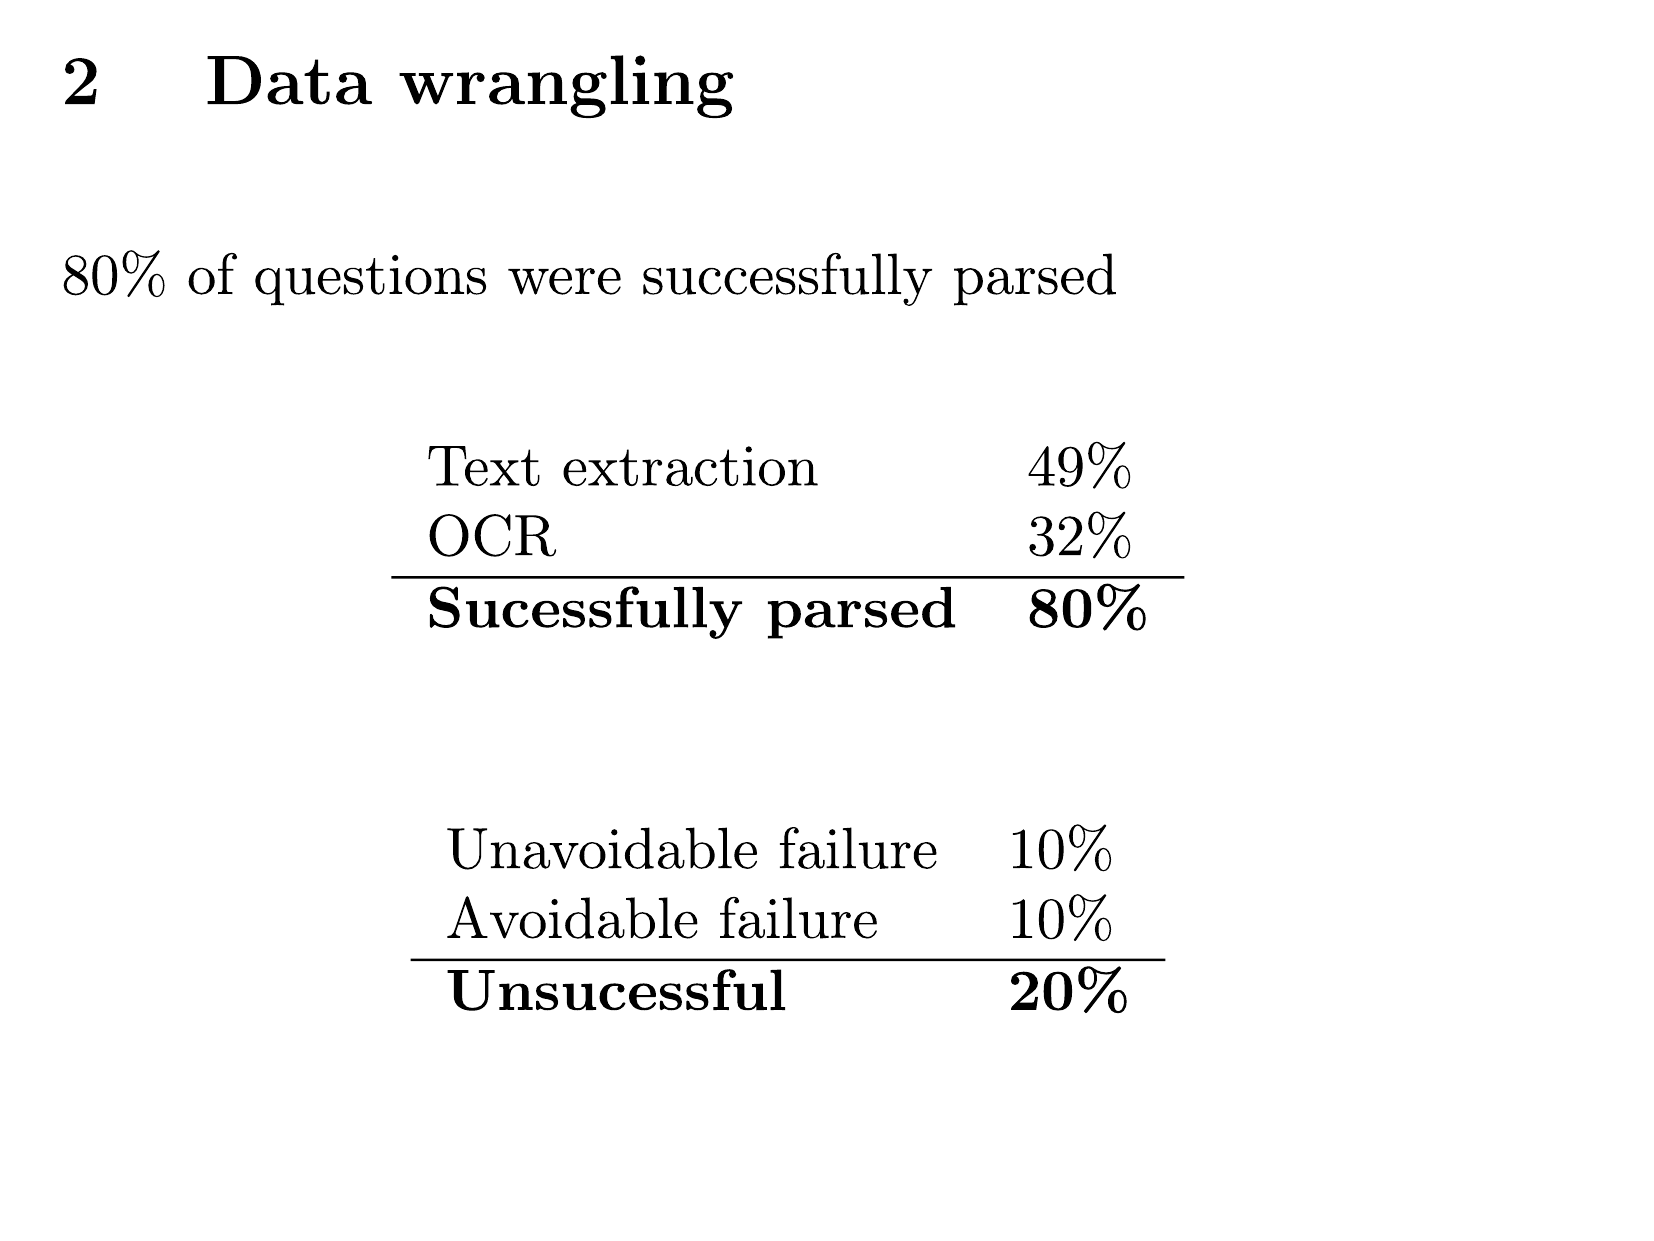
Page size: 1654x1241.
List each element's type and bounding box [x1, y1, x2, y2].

text_box [391, 441, 1185, 1014]
text_box [61, 55, 1118, 306]
